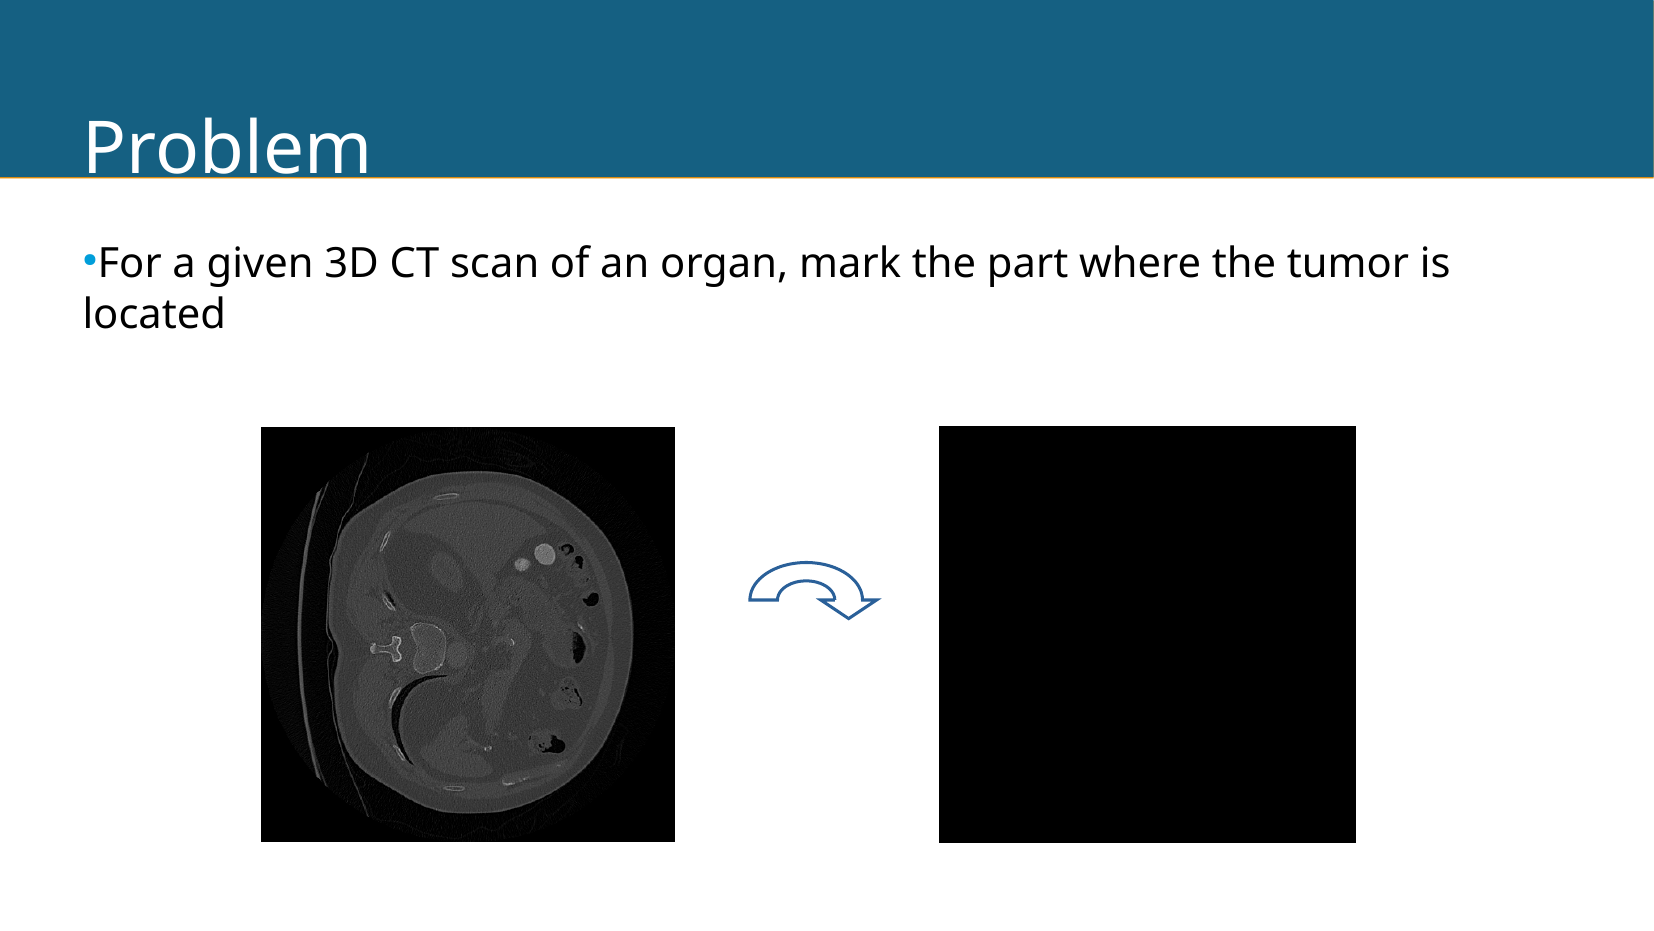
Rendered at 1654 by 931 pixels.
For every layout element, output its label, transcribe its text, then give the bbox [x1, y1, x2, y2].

picture [261, 427, 675, 842]
picture [939, 426, 1356, 843]
title Problem [82, 0, 1571, 189]
list For a given 3D CT scan of an organ, mark the part where the tumor is located [82, 236, 1563, 413]
